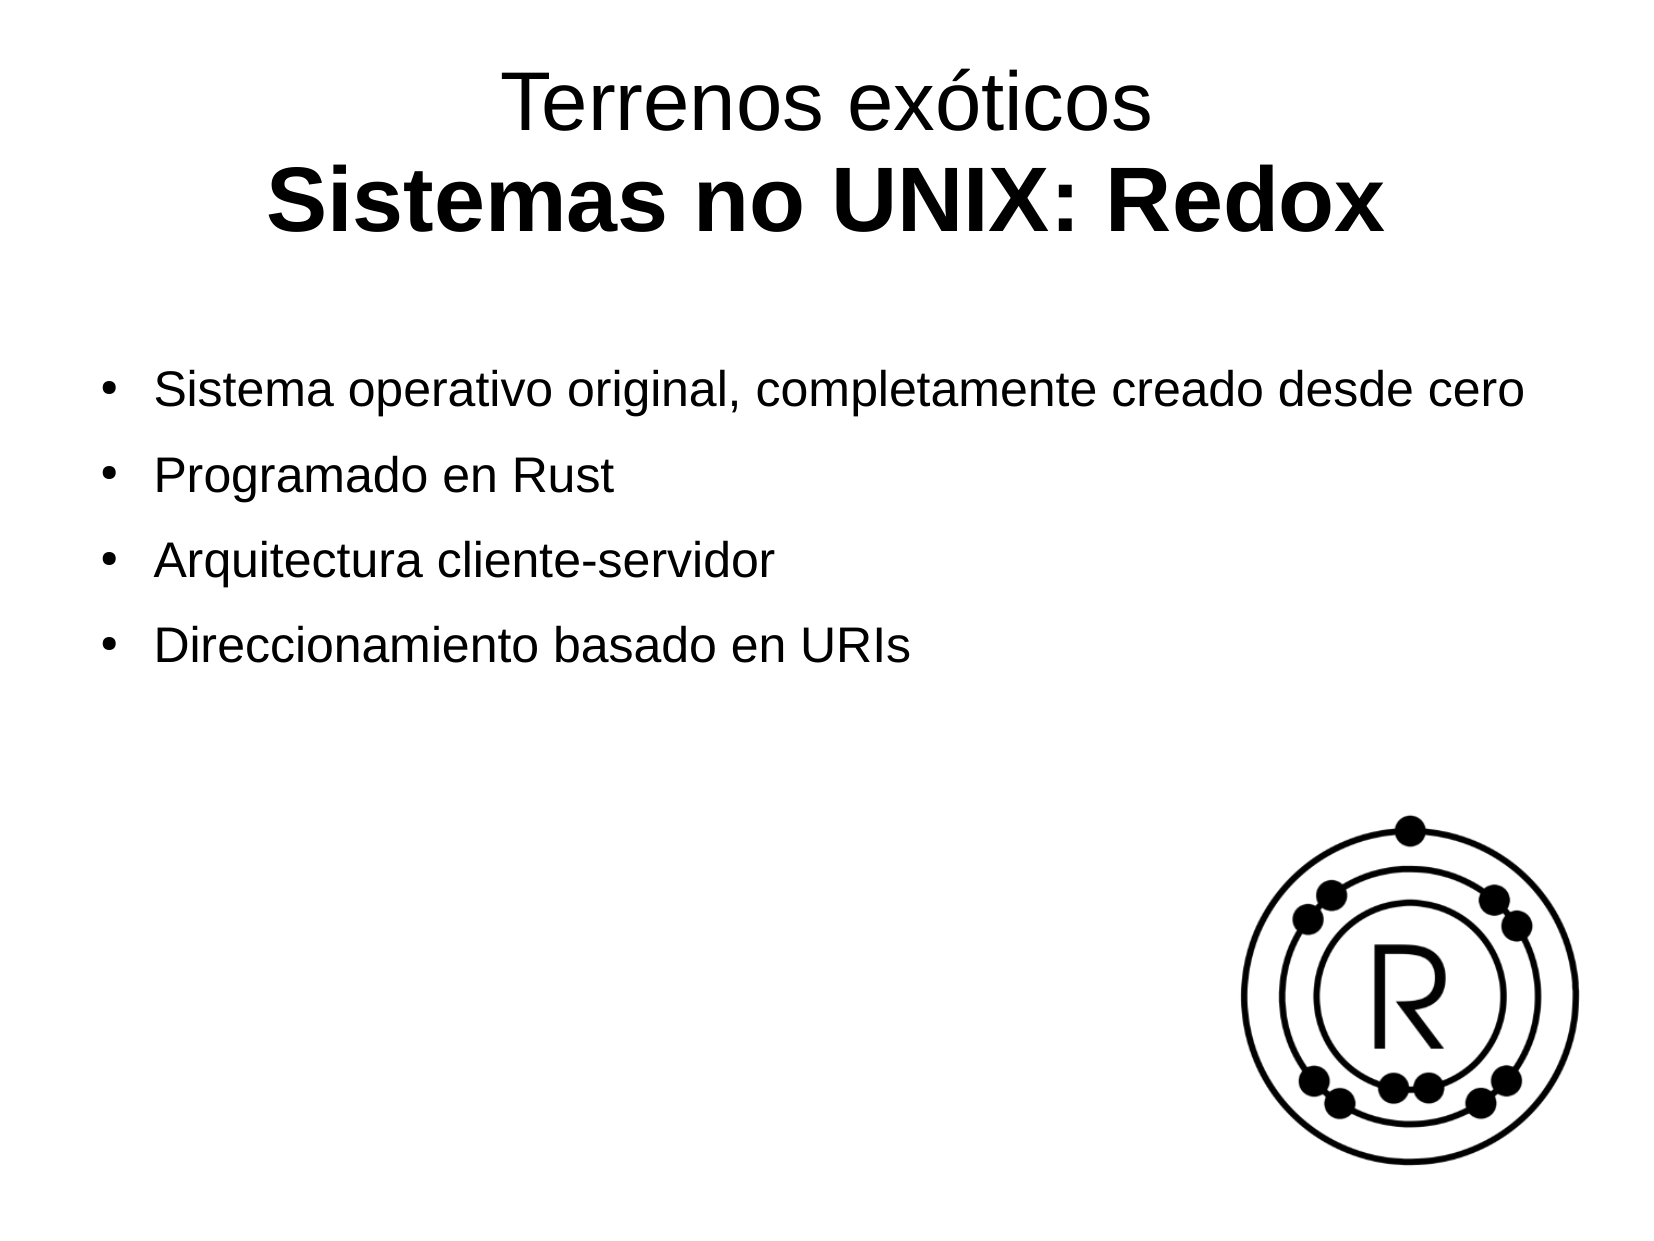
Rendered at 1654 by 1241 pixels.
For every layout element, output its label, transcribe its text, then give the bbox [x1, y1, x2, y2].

title Terrenos exóticos Sistemas no UNIX: Redox [82, 49, 1571, 257]
list Sistema operativo original, completamente creado desde cero Programado en Rust Arquitectura cliente-servidor Direccionamiento basado en URIs [82, 361, 1571, 1081]
picture [1192, 779, 1628, 1214]
